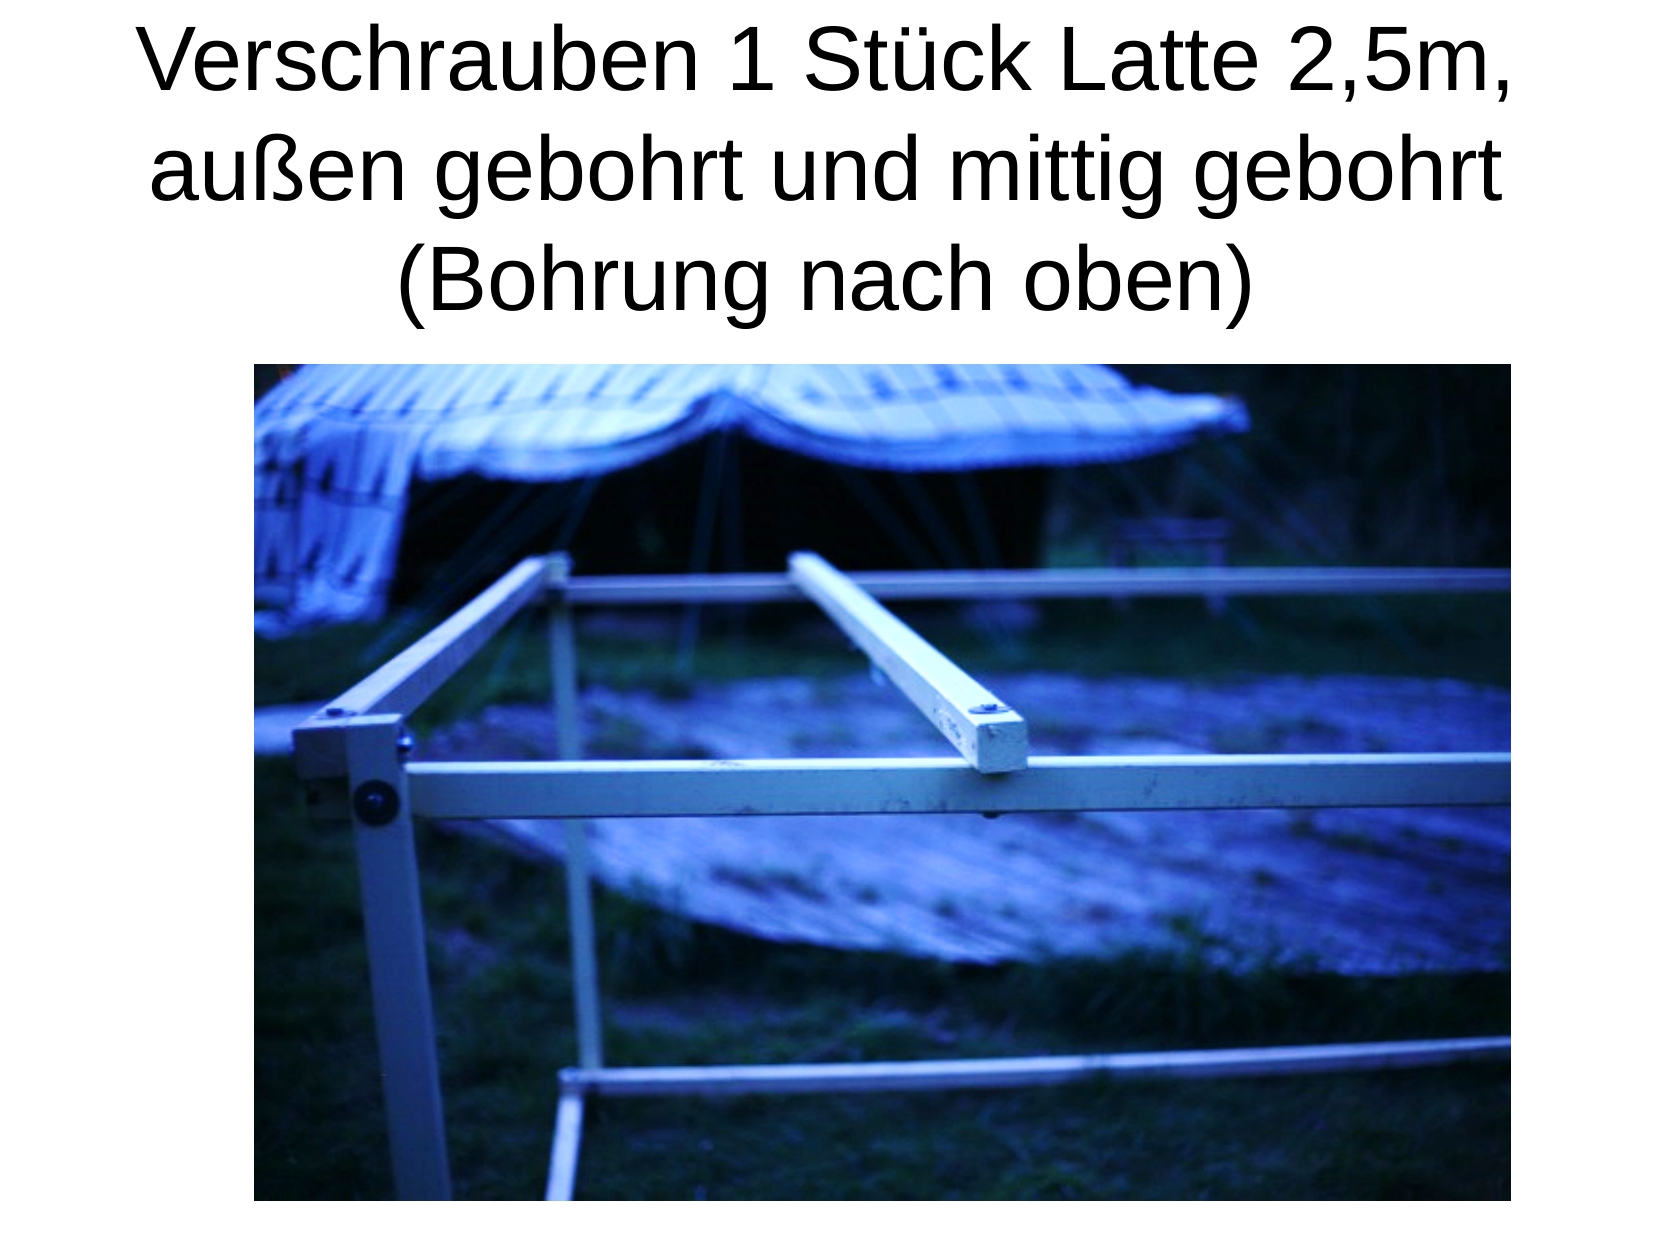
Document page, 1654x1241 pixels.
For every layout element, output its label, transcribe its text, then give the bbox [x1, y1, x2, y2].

title Verschrauben 1 Stück Latte 2,5m, außen gebohrt und mittig gebohrt (Bohrung nach oben) [82, 0, 1571, 308]
picture [254, 364, 1511, 1201]
